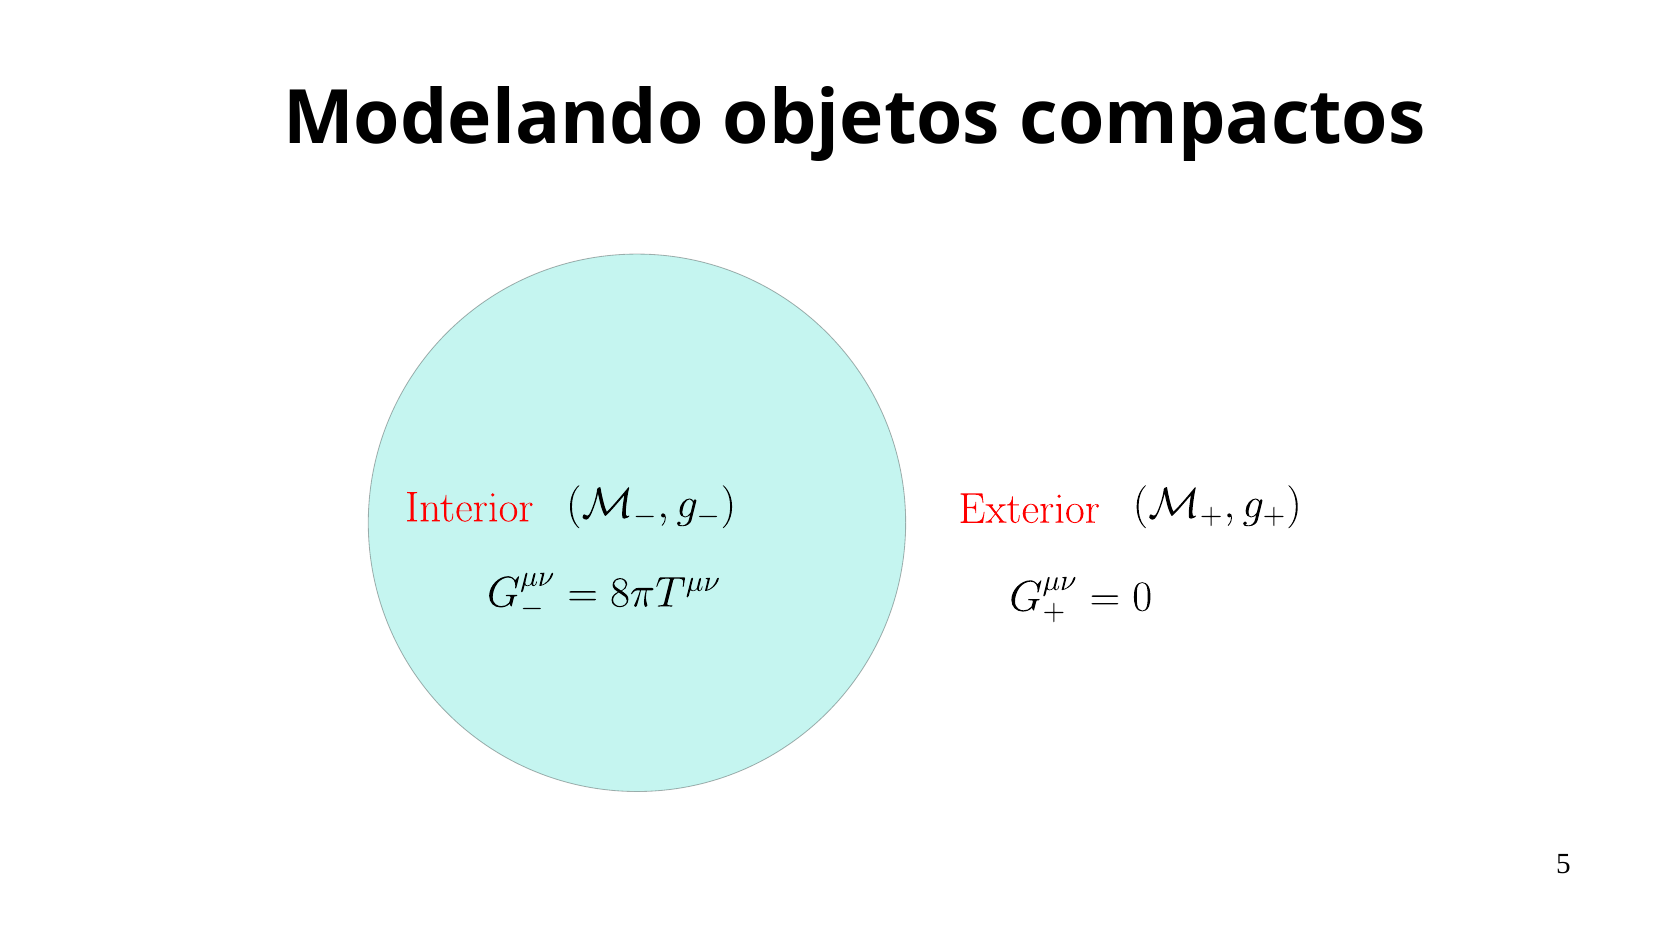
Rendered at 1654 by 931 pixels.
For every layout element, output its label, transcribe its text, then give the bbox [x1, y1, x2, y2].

title Modelando objetos compactos [255, 0, 1456, 229]
picture [366, 251, 1306, 796]
